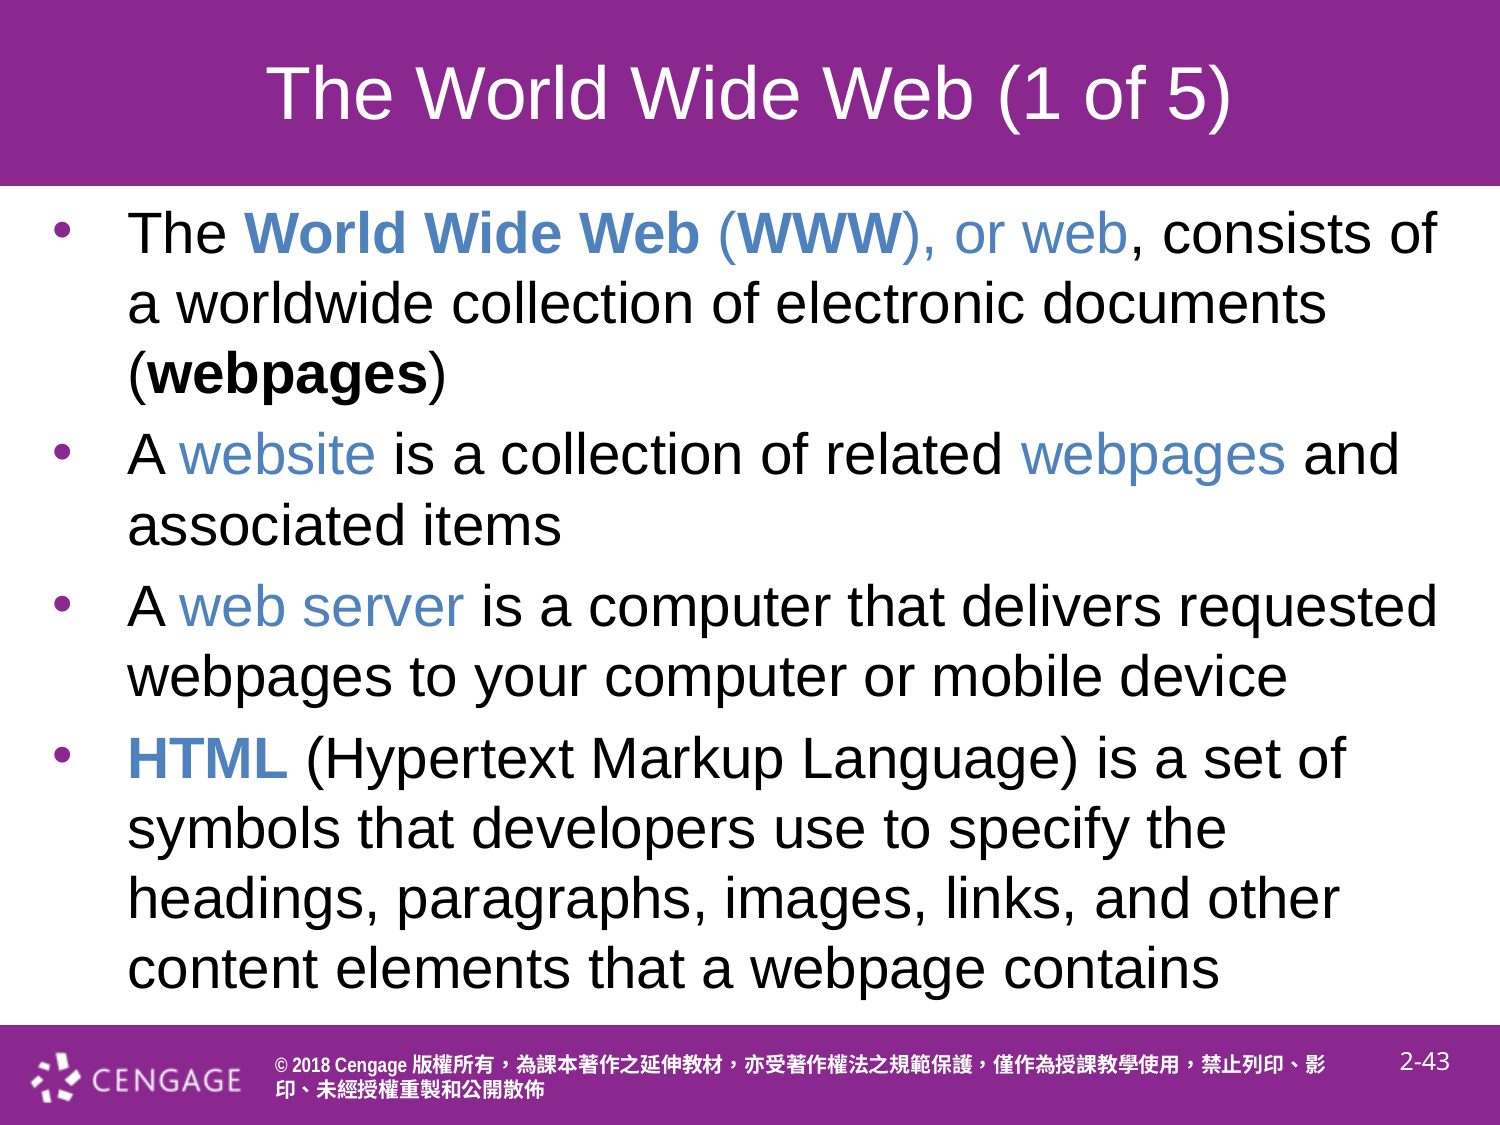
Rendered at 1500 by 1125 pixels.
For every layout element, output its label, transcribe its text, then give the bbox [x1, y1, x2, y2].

title The World Wide Web (1 of 5) [7, 4, 1493, 175]
list The World Wide Web (WWW), or web, consists of a worldwide collection of electronic documents (webpages) A website is a collection of related webpages and associated items A web server is a computer that delivers requested webpages to your computer or mobile device HTML (Hypertext Markup Language) is a set of symbols that developers use to specify the headings, paragraphs, images, links, and other content elements that a webpage contains [37, 187, 1475, 1013]
picture [21, 1043, 246, 1111]
